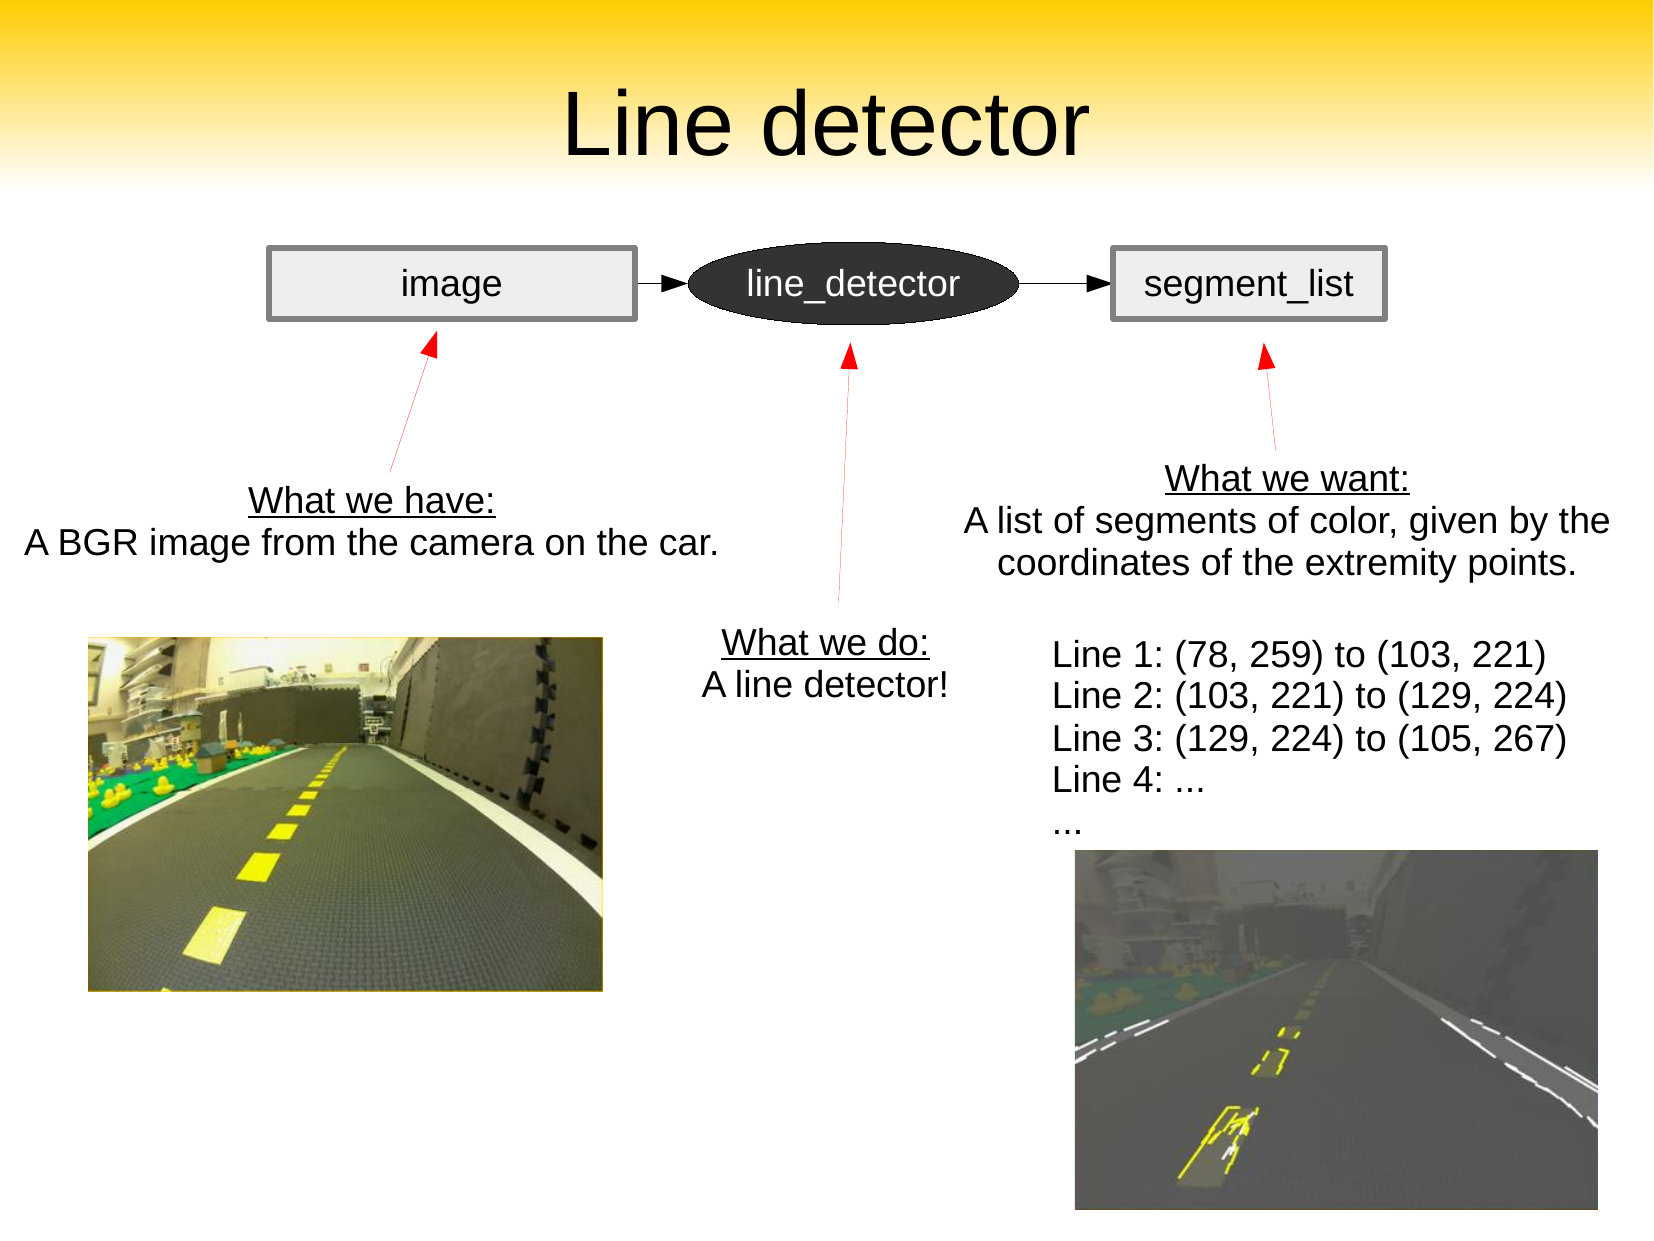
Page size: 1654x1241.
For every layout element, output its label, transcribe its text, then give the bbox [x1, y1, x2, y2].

text_box image [268, 248, 635, 319]
text_box segment_list [1113, 248, 1385, 319]
text_box What we want: A list of segments of color, given by the coordinates of the extremity points. [909, 449, 1654, 591]
text_box Line 1: (78, 259) to (103, 221) Line 2: (103, 221) to (129, 224) Line 3: (129, 224) to (105, 267) Line 4: ... ... [1037, 625, 1583, 851]
picture [1074, 850, 1598, 1210]
text_box What we do: A line detector! [686, 614, 969, 713]
title Line detector [82, 19, 1571, 227]
text_box What we have: A BGR image from the camera on the car. [0, 472, 751, 579]
text_box [0, 0, 1654, 189]
text_box line_detector [688, 242, 1019, 325]
picture [88, 637, 603, 992]
